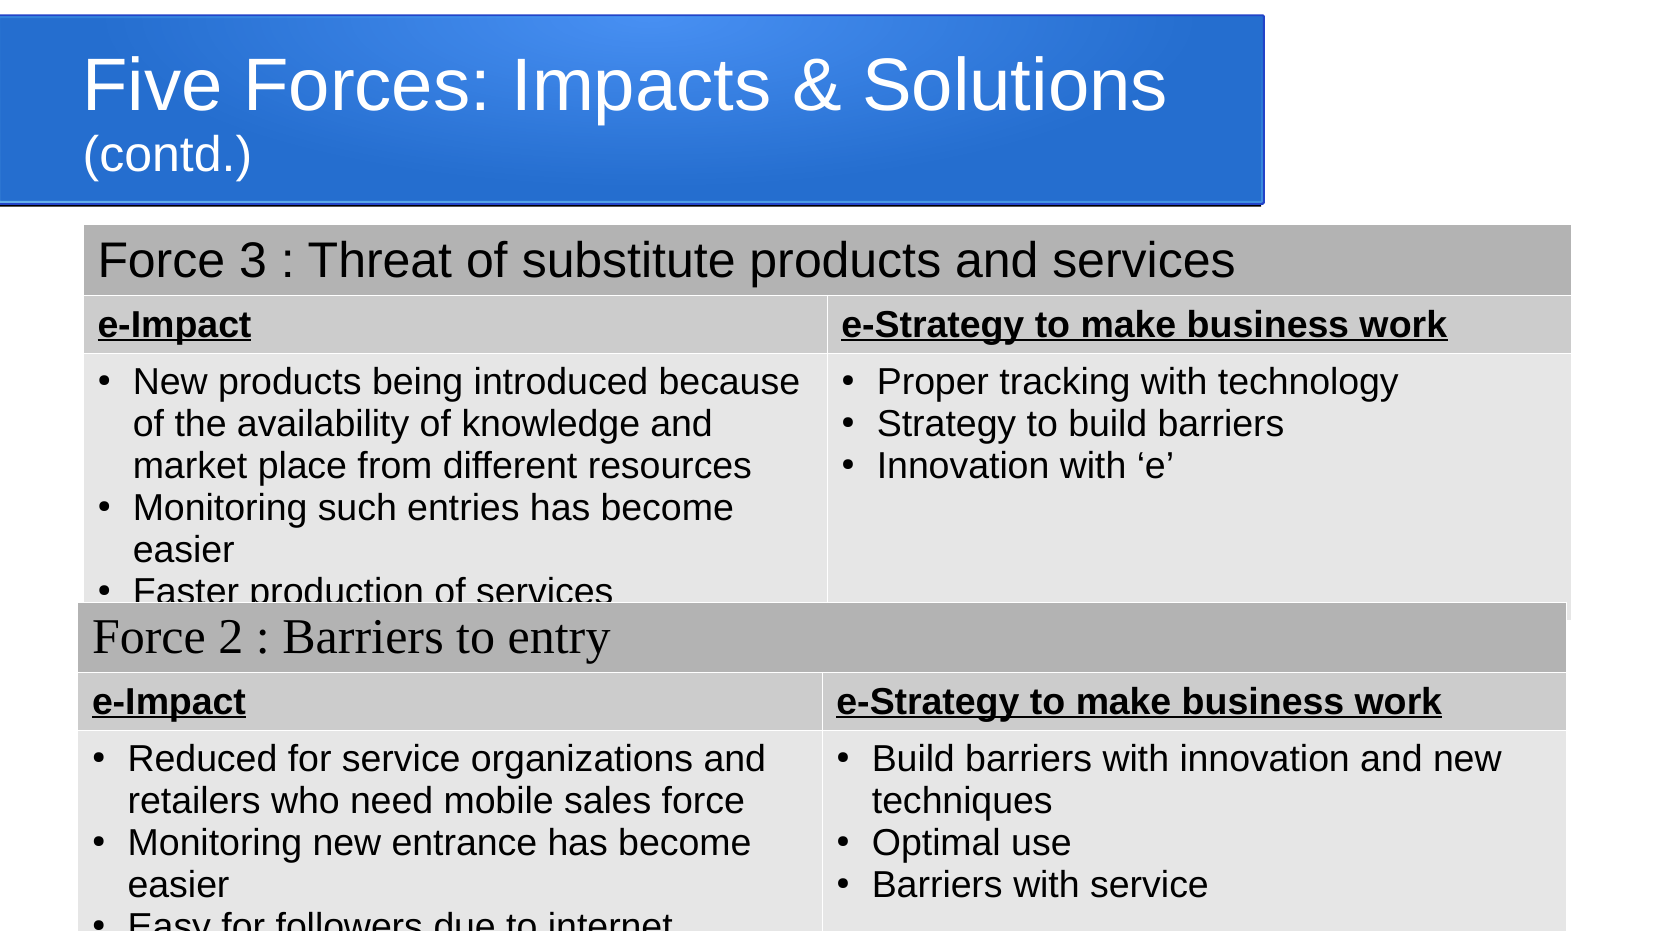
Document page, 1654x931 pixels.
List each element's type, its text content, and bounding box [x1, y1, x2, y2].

table_cell e-Strategy to make business work [823, 673, 1566, 730]
table_cell Build barriers with innovation and new techniques Optimal use Barriers with service [823, 731, 1566, 931]
table_header Force 2 : Barriers to entry [78, 603, 1566, 672]
table_header Force 3 : Threat of substitute products and services [84, 225, 1571, 295]
table_cell e-Impact [78, 673, 822, 730]
title Five Forces: Impacts & Solutions (contd.) [82, 35, 1235, 189]
table_cell e-Impact [84, 296, 827, 353]
table_cell New products being introduced because of the availability of knowledge and market place from different resources Monitoring such entries has become easier Faster production of services [84, 354, 827, 602]
table_cell e-Strategy to make business work [828, 296, 1571, 353]
table_cell Reduced for service organizations and retailers who need mobile sales force Monitoring new entrance has become easier Easy for followers due to internet [78, 731, 822, 931]
table_cell Proper tracking with technology Strategy to build barriers Innovation with ‘e’ [828, 354, 1571, 620]
